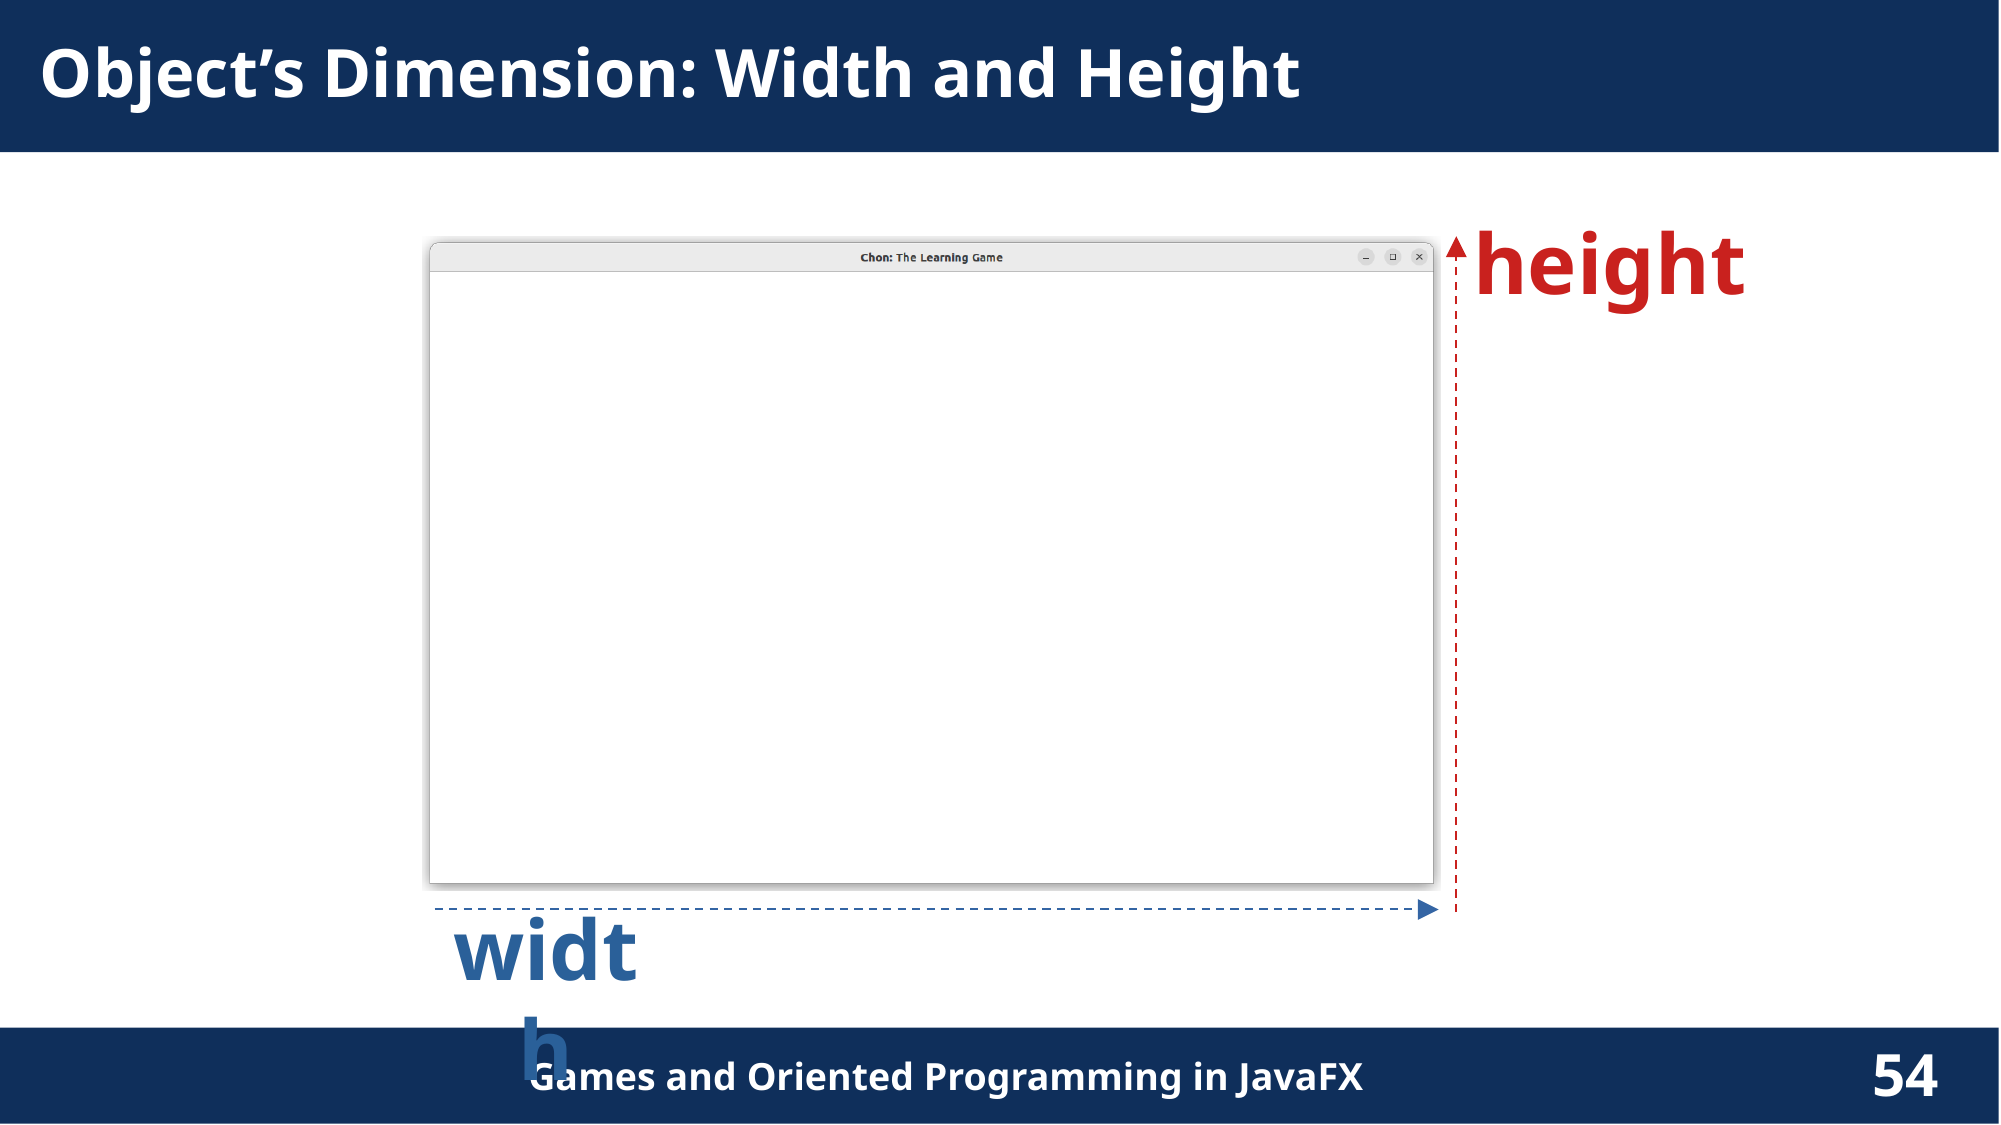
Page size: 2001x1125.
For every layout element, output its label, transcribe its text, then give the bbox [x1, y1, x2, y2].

picture [422, 236, 1441, 891]
text_box height [1456, 204, 1764, 319]
text_box Object’s Dimension: Width and Height [25, 23, 1999, 119]
text_box width [413, 890, 680, 1105]
